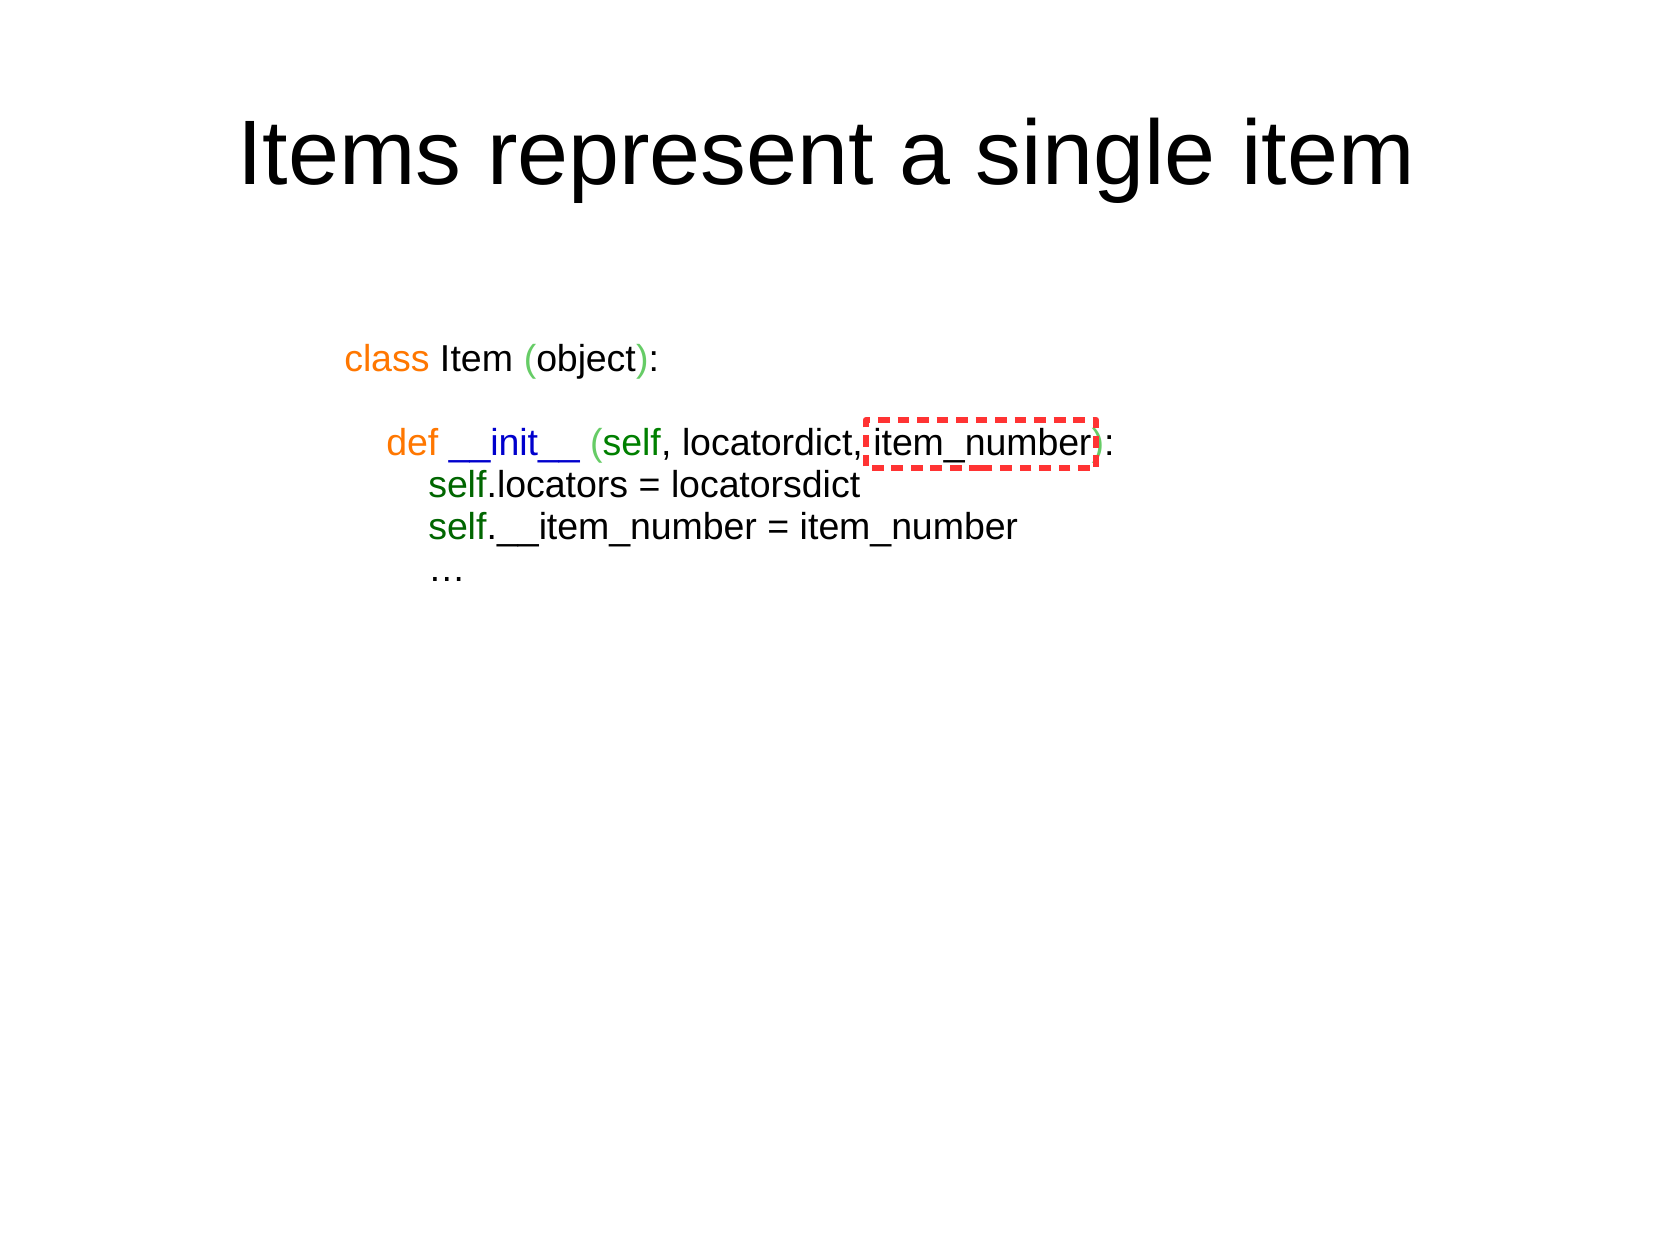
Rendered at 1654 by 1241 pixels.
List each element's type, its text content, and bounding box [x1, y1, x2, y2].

title Items represent a single item [82, 49, 1571, 257]
text_box class Item (object): def __init__ (self, locatordict, item_number): self.locators = locatorsdict self.__item_number = item_number … [329, 330, 1165, 765]
